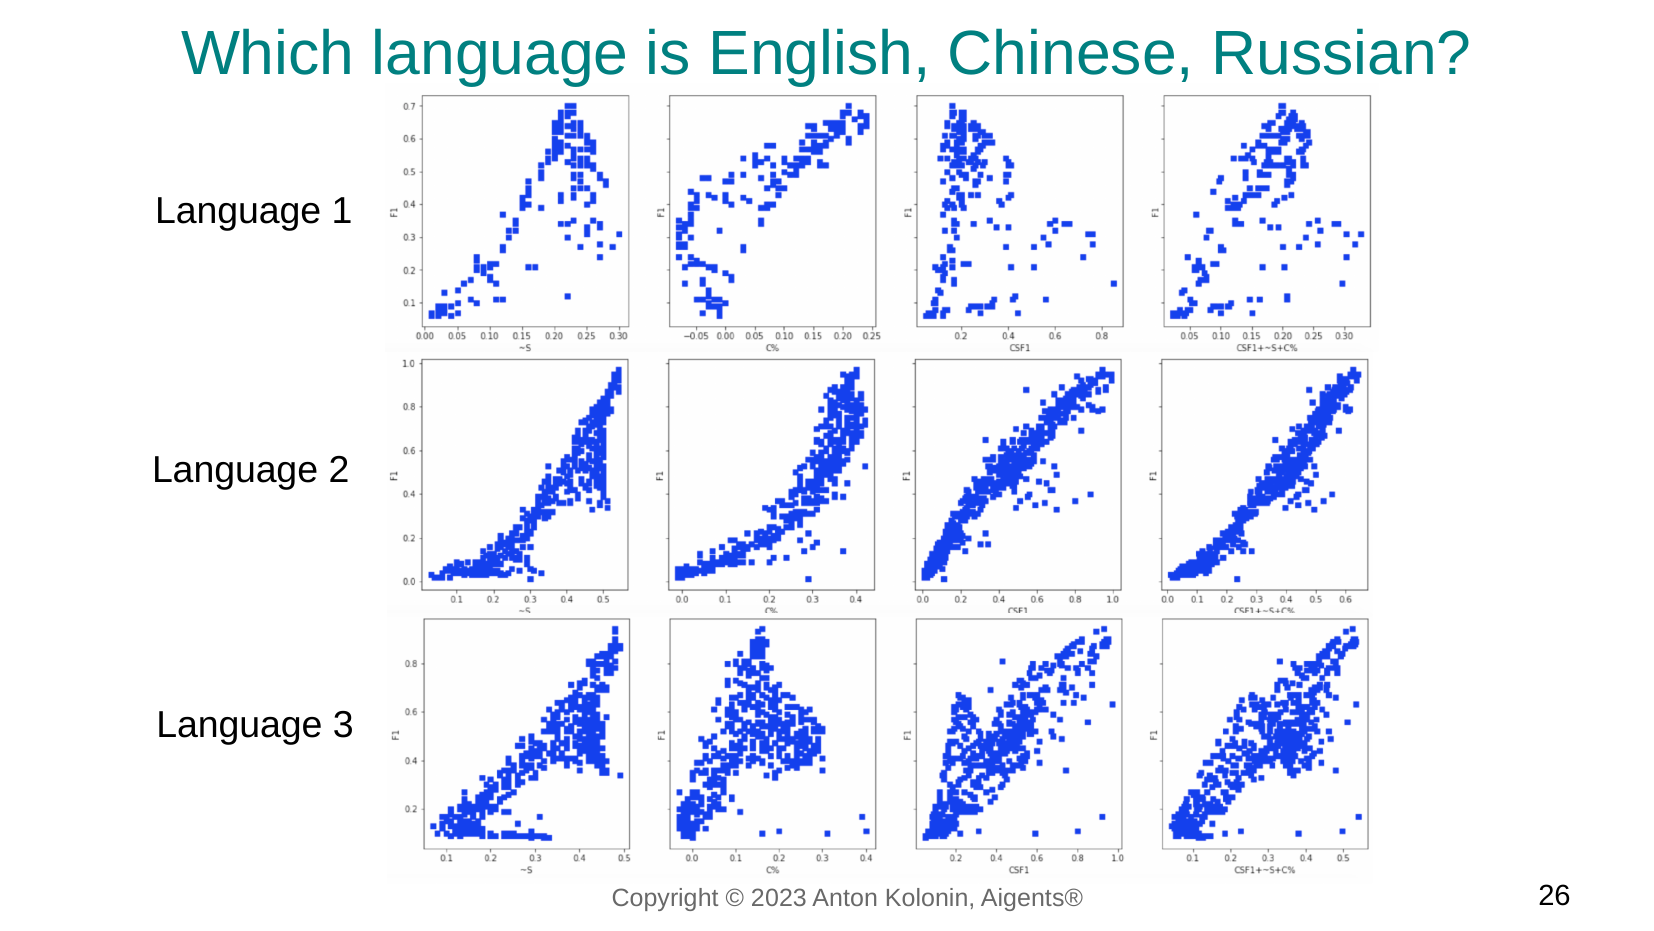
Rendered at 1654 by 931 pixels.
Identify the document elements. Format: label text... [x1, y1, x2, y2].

text_box Language 1 [156, 184, 352, 237]
picture [385, 106, 1379, 884]
text_box Which language is English, Chinese, Russian? [0, 0, 1630, 106]
text_box Language 3 [157, 698, 353, 752]
text_box Language 2 [152, 443, 349, 496]
